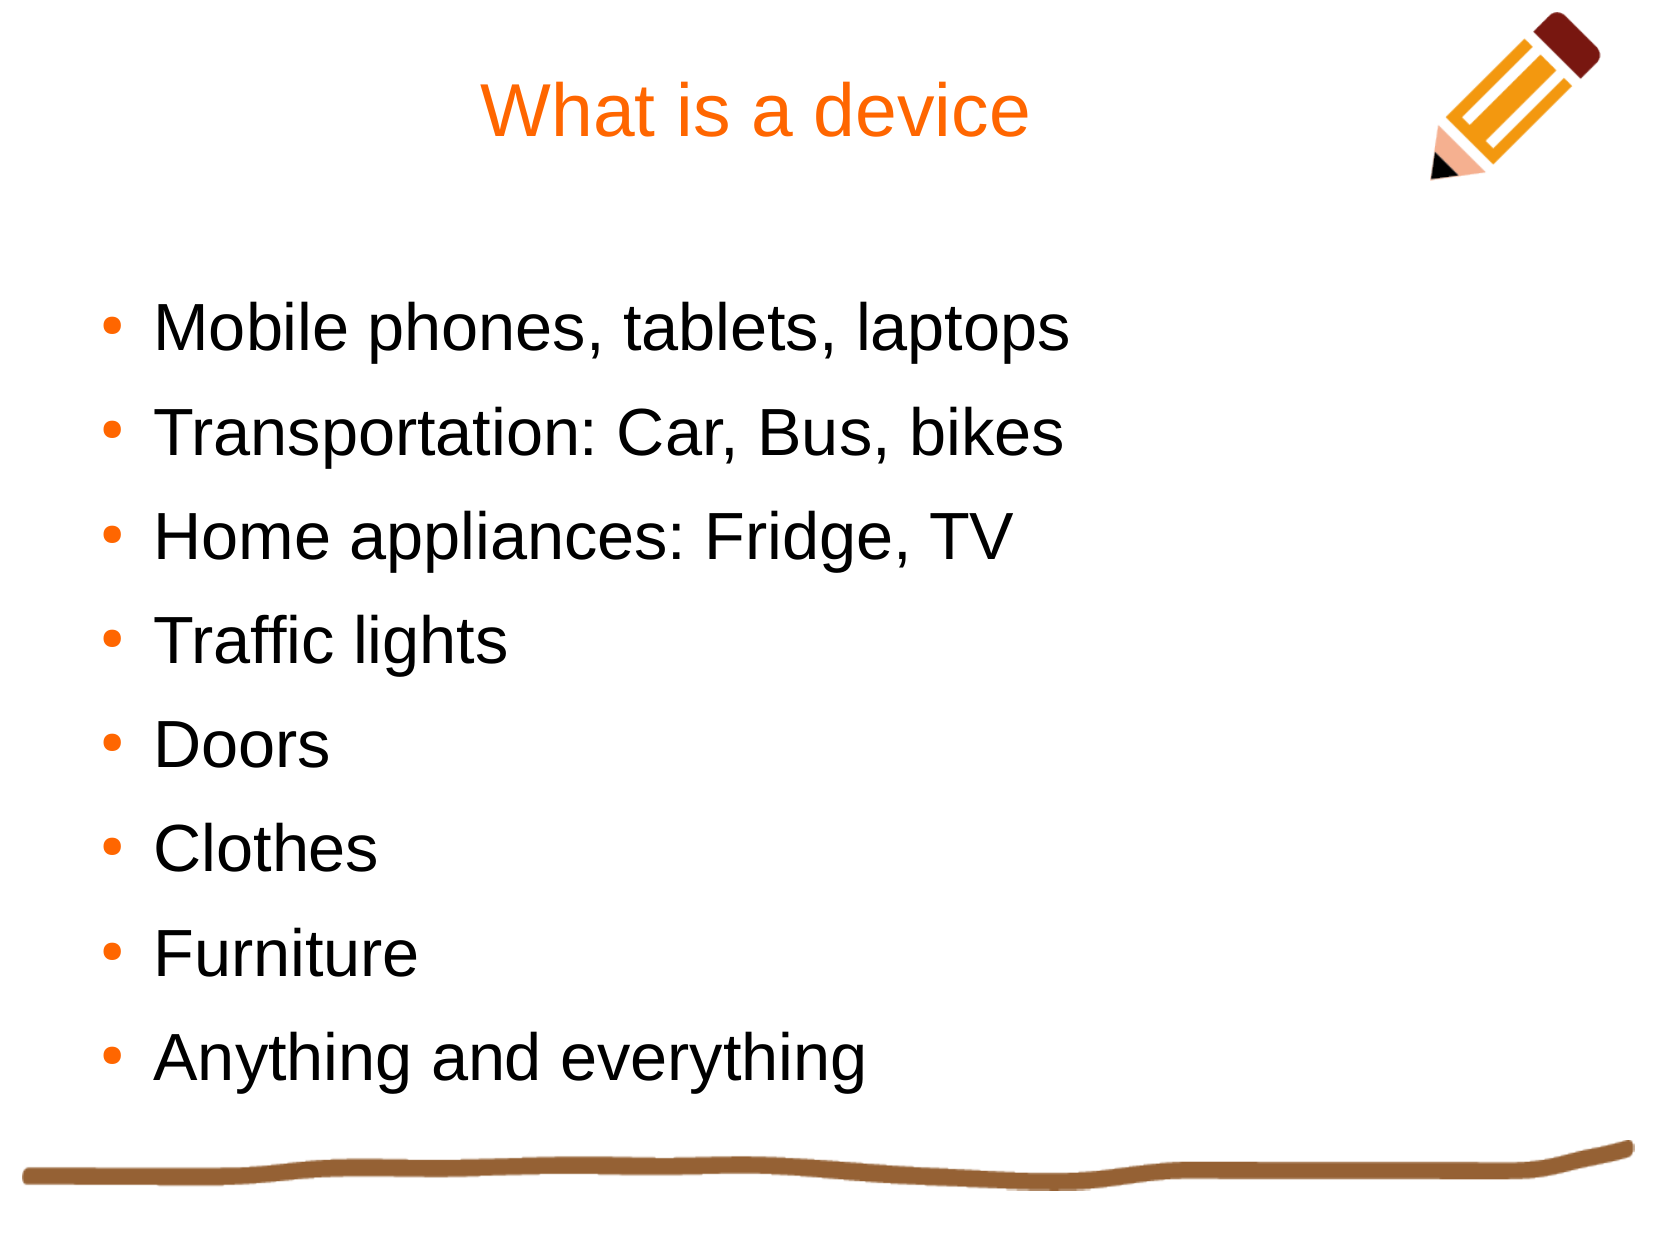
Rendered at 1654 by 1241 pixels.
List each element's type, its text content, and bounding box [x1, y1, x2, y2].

picture [22, 1140, 1635, 1191]
list Mobile phones, tablets, laptops Transportation: Car, Bus, bikes Home appliances: Fridge, TV Traffic lights Doors Clothes Furniture Anything and everything [82, 290, 1571, 1122]
picture [1430, 12, 1601, 181]
title What is a device [82, 49, 1430, 172]
